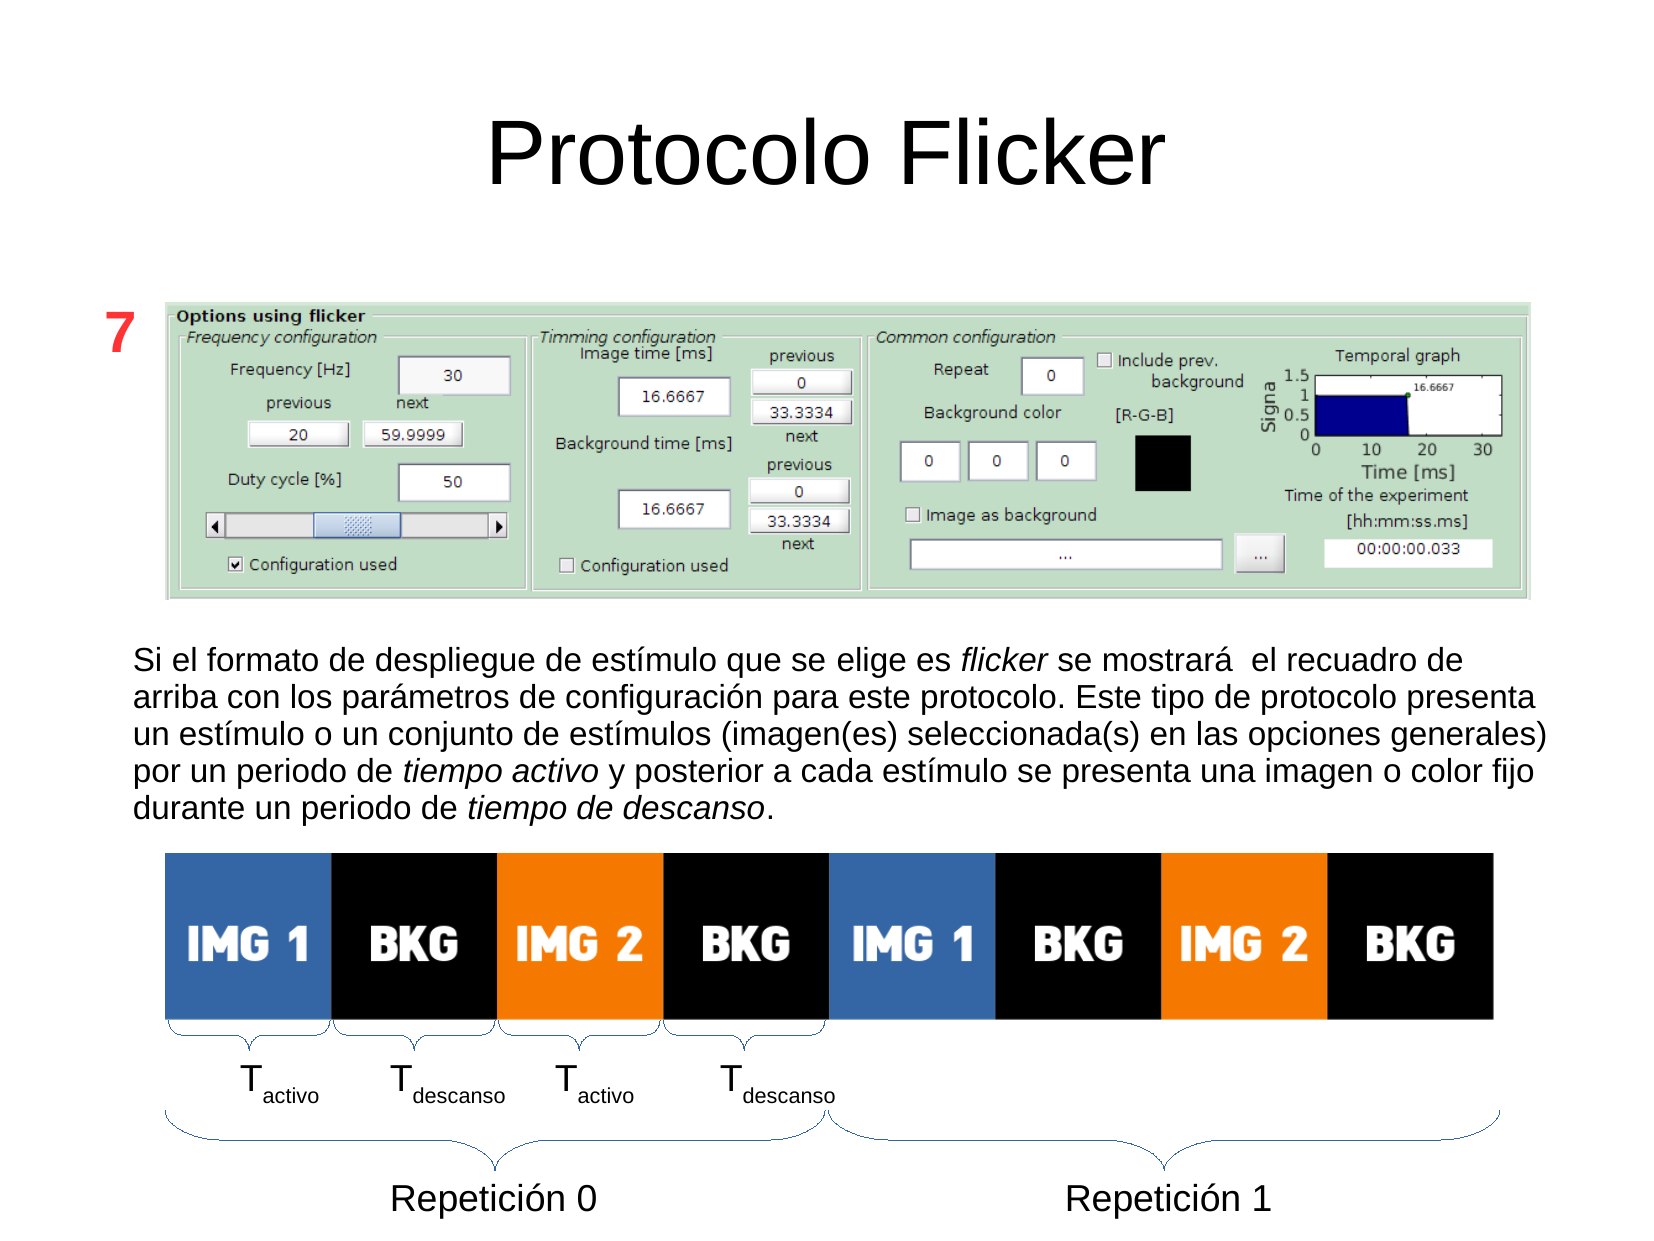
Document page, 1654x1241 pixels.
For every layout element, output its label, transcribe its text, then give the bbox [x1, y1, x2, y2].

text_box Tactivo [225, 1050, 346, 1116]
text_box Tdescanso [375, 1050, 526, 1116]
text_box 7 [90, 292, 151, 373]
text_box Tdescanso [705, 1050, 856, 1116]
text_box Repetición 0 [375, 1170, 616, 1227]
text_box Repetición 1 [1050, 1170, 1291, 1227]
text_box Tactivo [540, 1050, 661, 1116]
text_box Si el formato de despliegue de estímulo que se elige es flicker se mostrará el recuadro de arriba con los parámetros de configuración para este protocolo. Este tipo de protocolo presenta un estímulo o un conjunto de estímulos (imagen(es) seleccionada(s) en las opciones generales) por un periodo de tiempo activo y posterior a cada estímulo se presenta una imagen o color fijo durante un periodo de tiempo de descanso. [82, 634, 1571, 837]
picture [165, 853, 1494, 1021]
title Protocolo Flicker [82, 49, 1571, 257]
picture [165, 302, 1531, 601]
